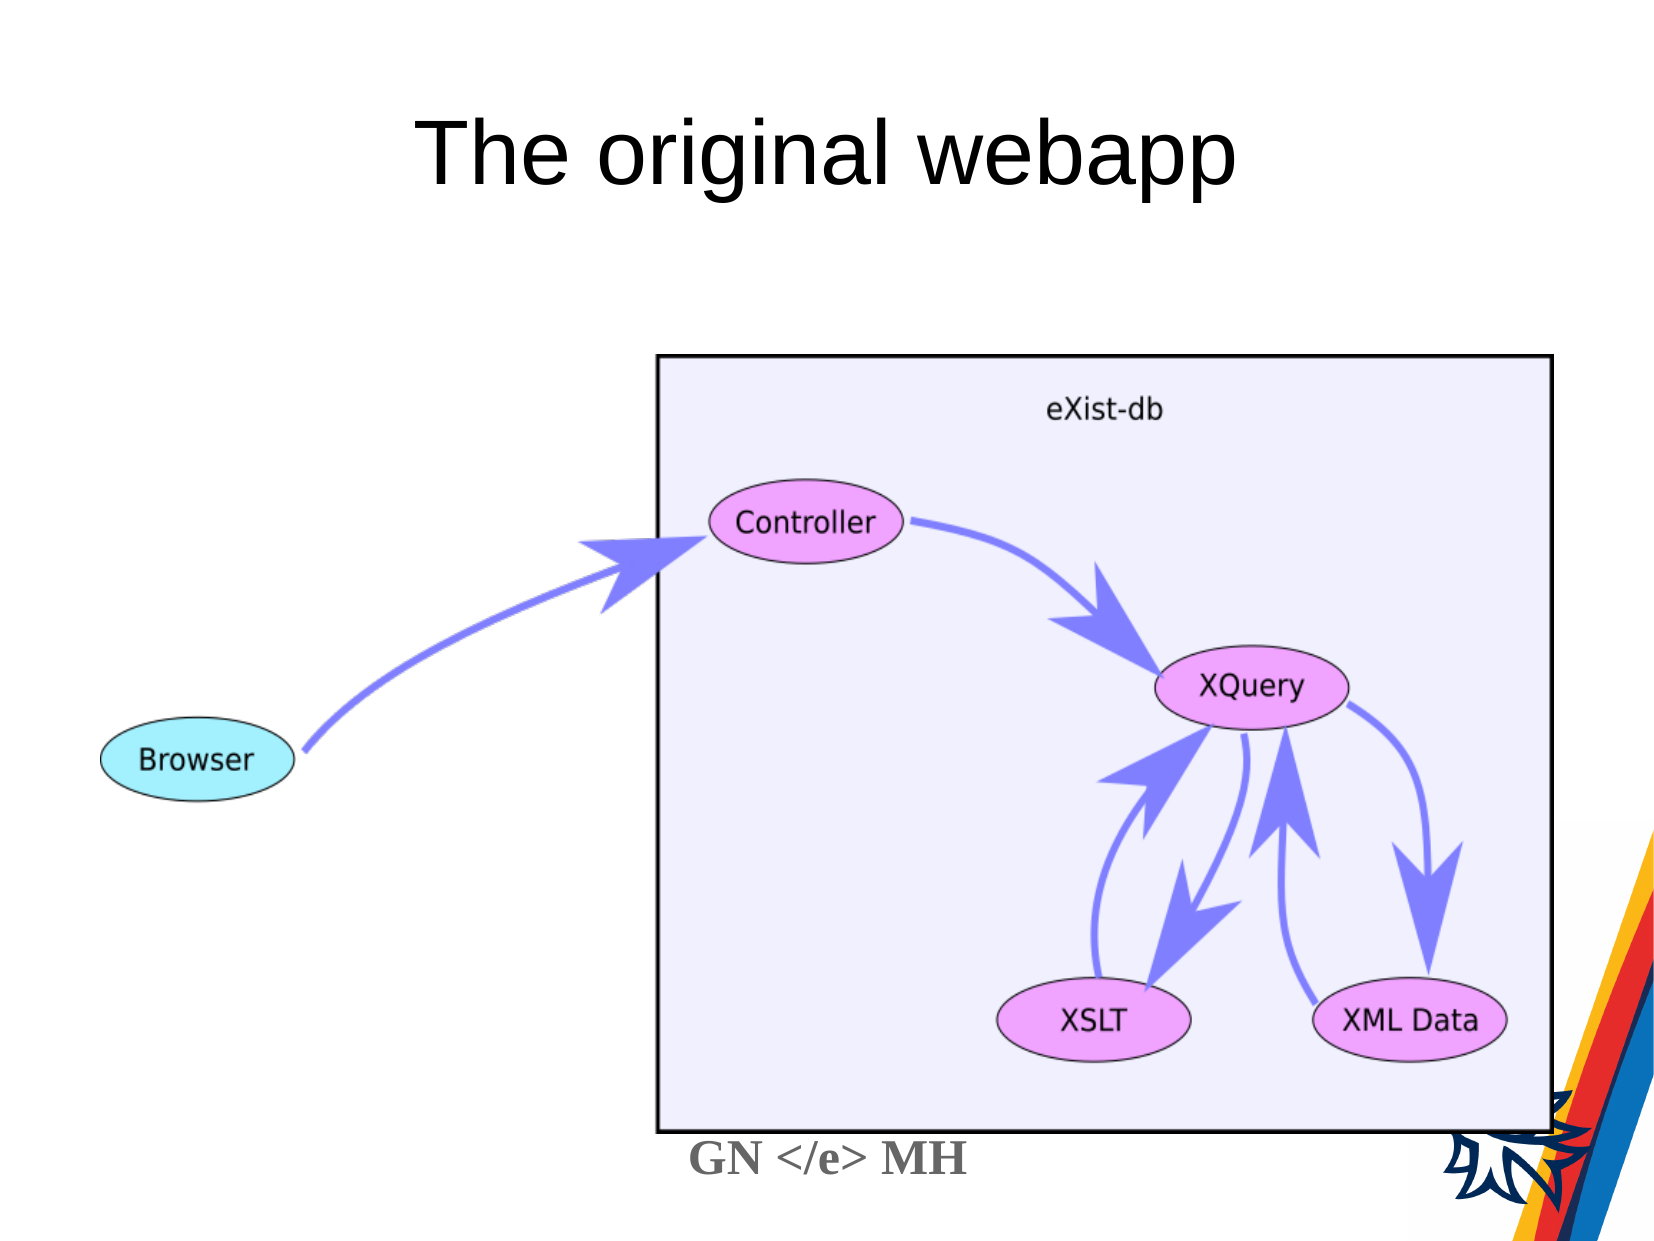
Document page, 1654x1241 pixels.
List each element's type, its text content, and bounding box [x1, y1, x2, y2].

title The original webapp [82, 49, 1571, 257]
picture [100, 354, 1654, 1241]
